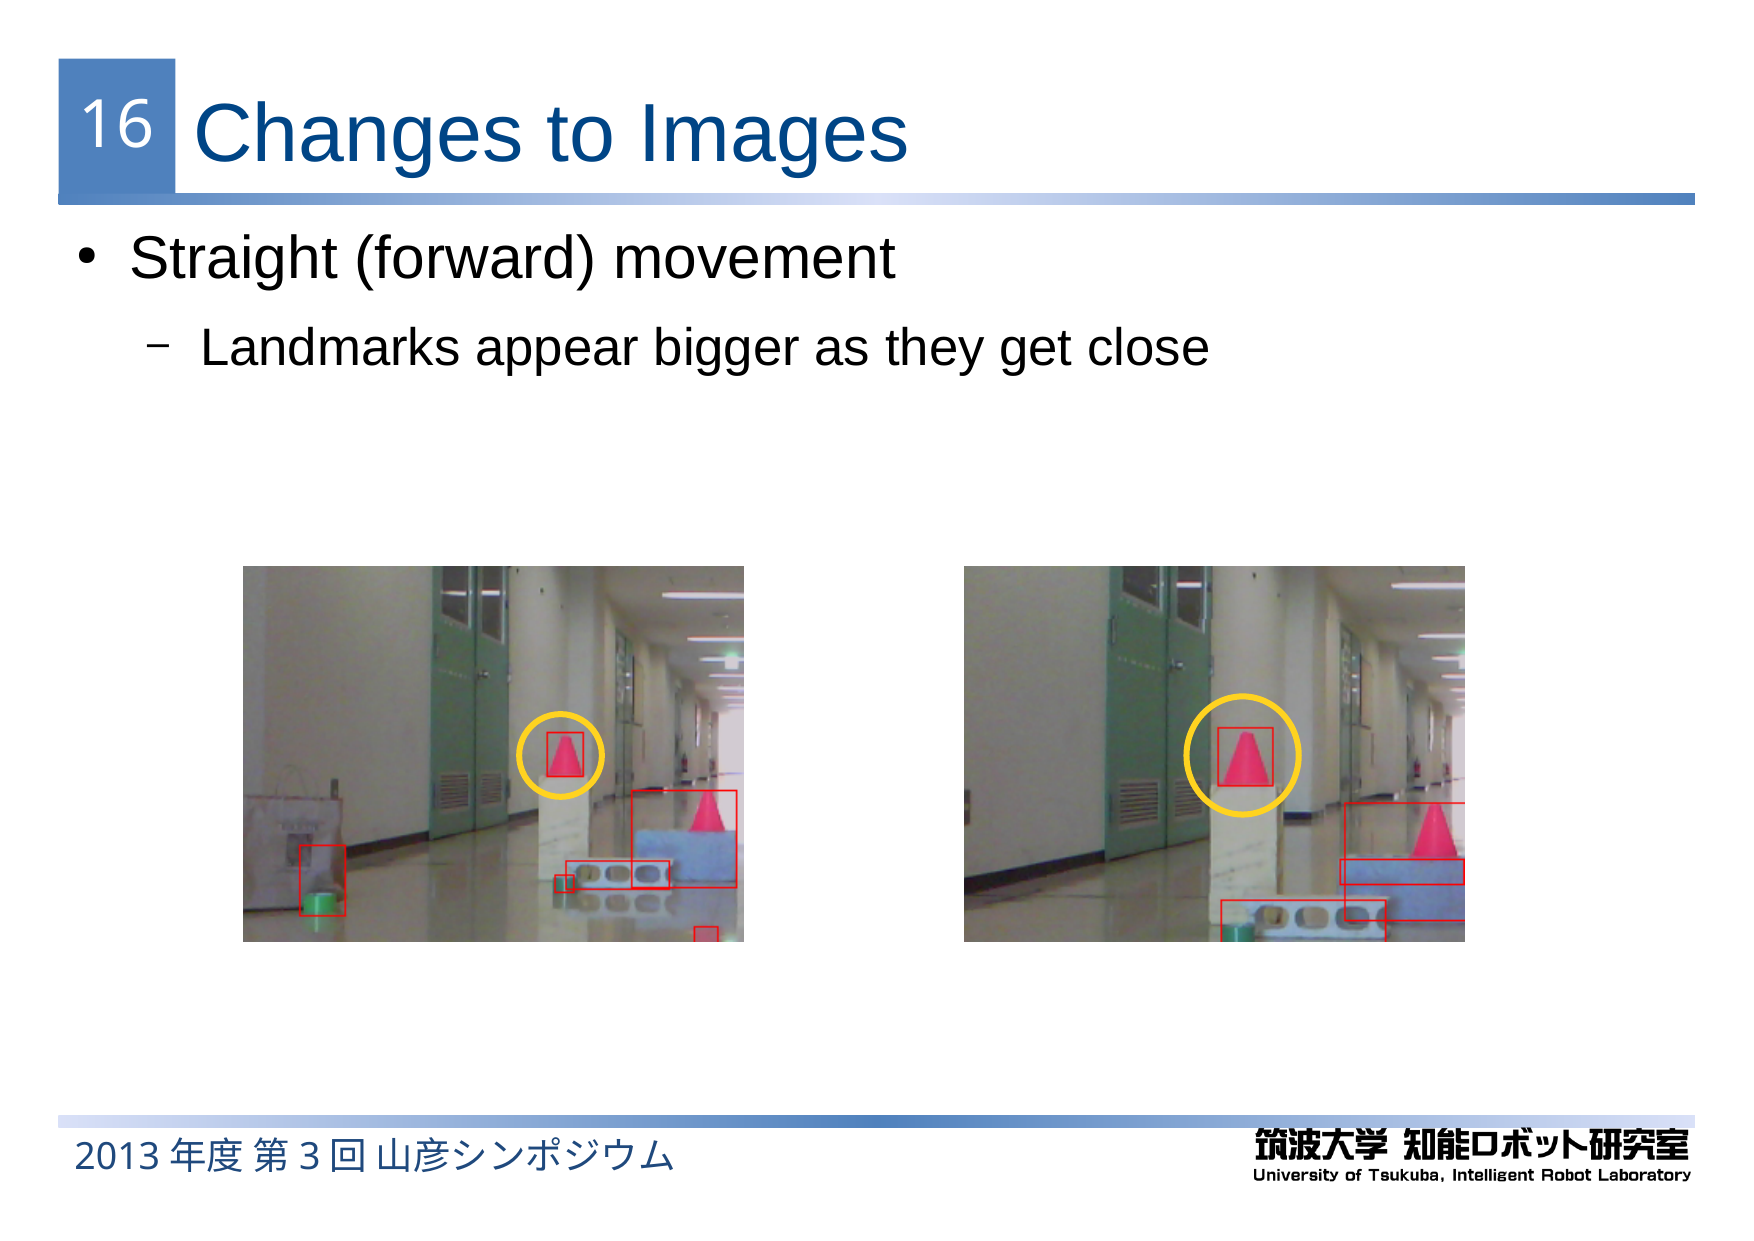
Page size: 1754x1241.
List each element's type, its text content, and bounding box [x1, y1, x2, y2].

picture [964, 566, 1465, 942]
list Straight (forward) movement Landmarks appear bigger as they get close [58, 223, 1696, 876]
picture [243, 566, 744, 942]
title Changes to Images [193, 61, 1651, 205]
picture [1252, 1127, 1691, 1182]
